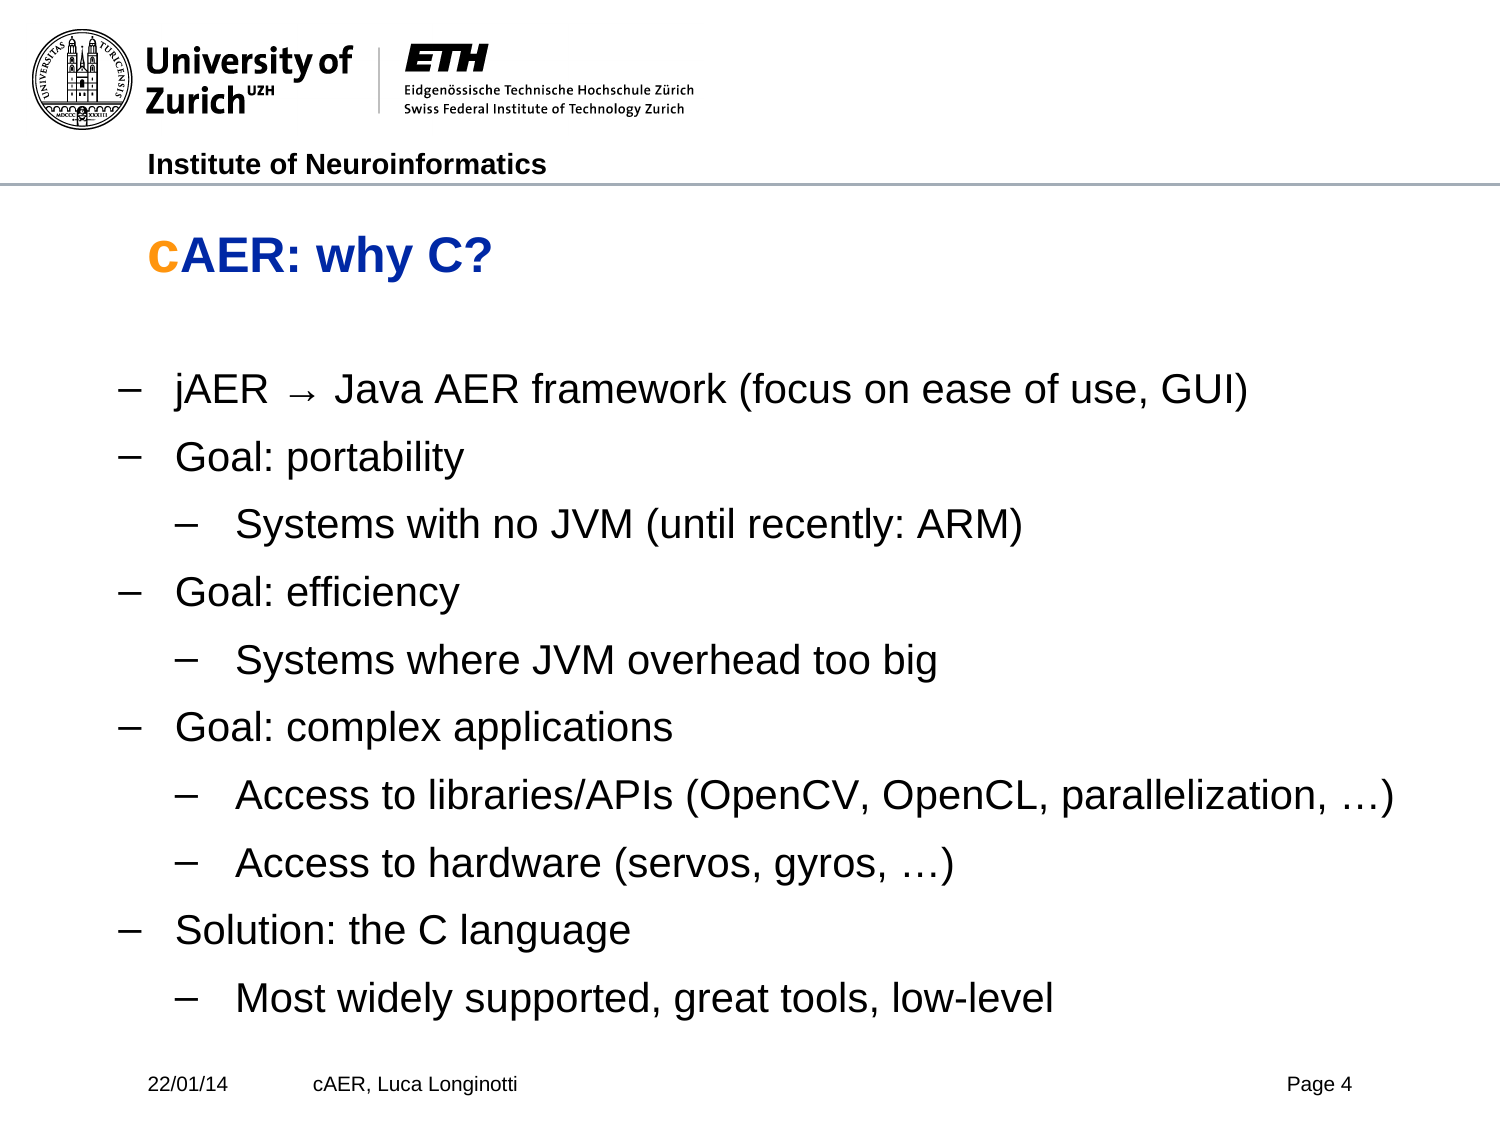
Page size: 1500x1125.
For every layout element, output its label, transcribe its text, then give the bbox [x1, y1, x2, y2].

picture [26, 23, 704, 136]
list jAER → Java AER framework (focus on ease of use, GUI) Goal: portability Systems with no JVM (until recently: ARM) Goal: efficiency Systems where JVM overhead too big Goal: complex applications Access to libraries/APIs (OpenCV, OpenCL, parallelization, …) Access to hardware (servos, gyros, …) Solution: the C language Most widely supported, great tools, low-level [118, 361, 1418, 1021]
title cAER: why C? [147, 208, 1353, 335]
